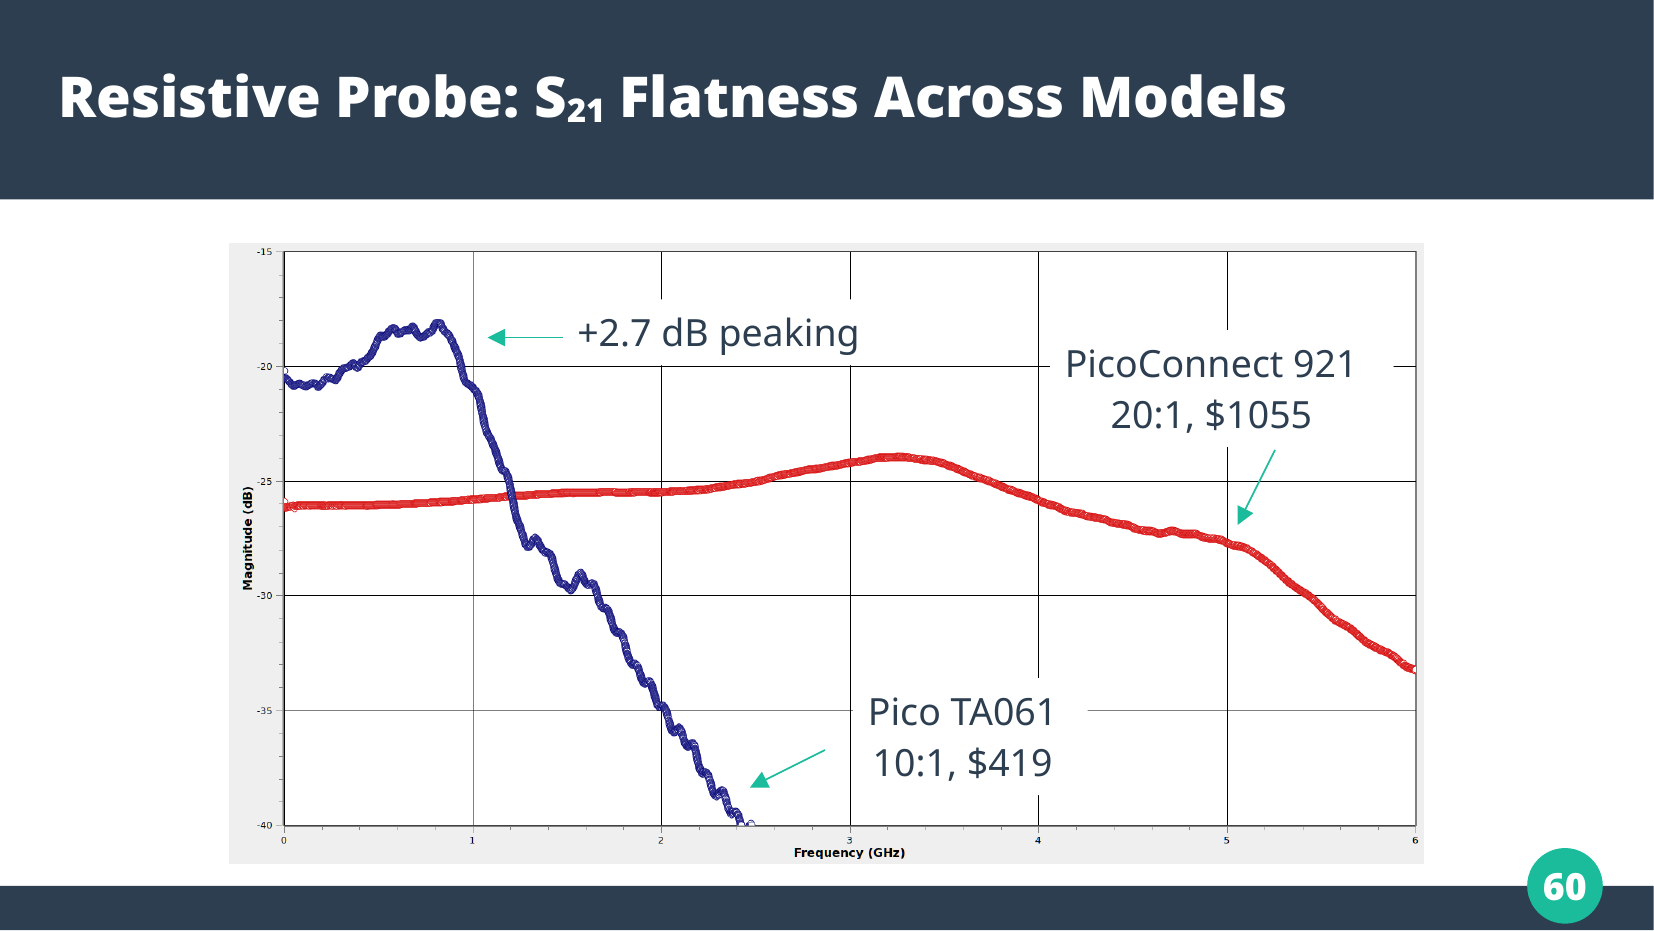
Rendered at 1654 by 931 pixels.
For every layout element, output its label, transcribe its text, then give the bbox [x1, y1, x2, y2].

picture [229, 243, 1424, 864]
text_box PicoConnect 921 20:1, $1055 [1050, 337, 1394, 440]
text_box +2.7 dB peaking [562, 300, 907, 365]
text_box Pico TA061 10:1, $419 [853, 685, 1088, 788]
title Resistive Probe: S21 Flatness Across Models [59, 37, 1595, 155]
